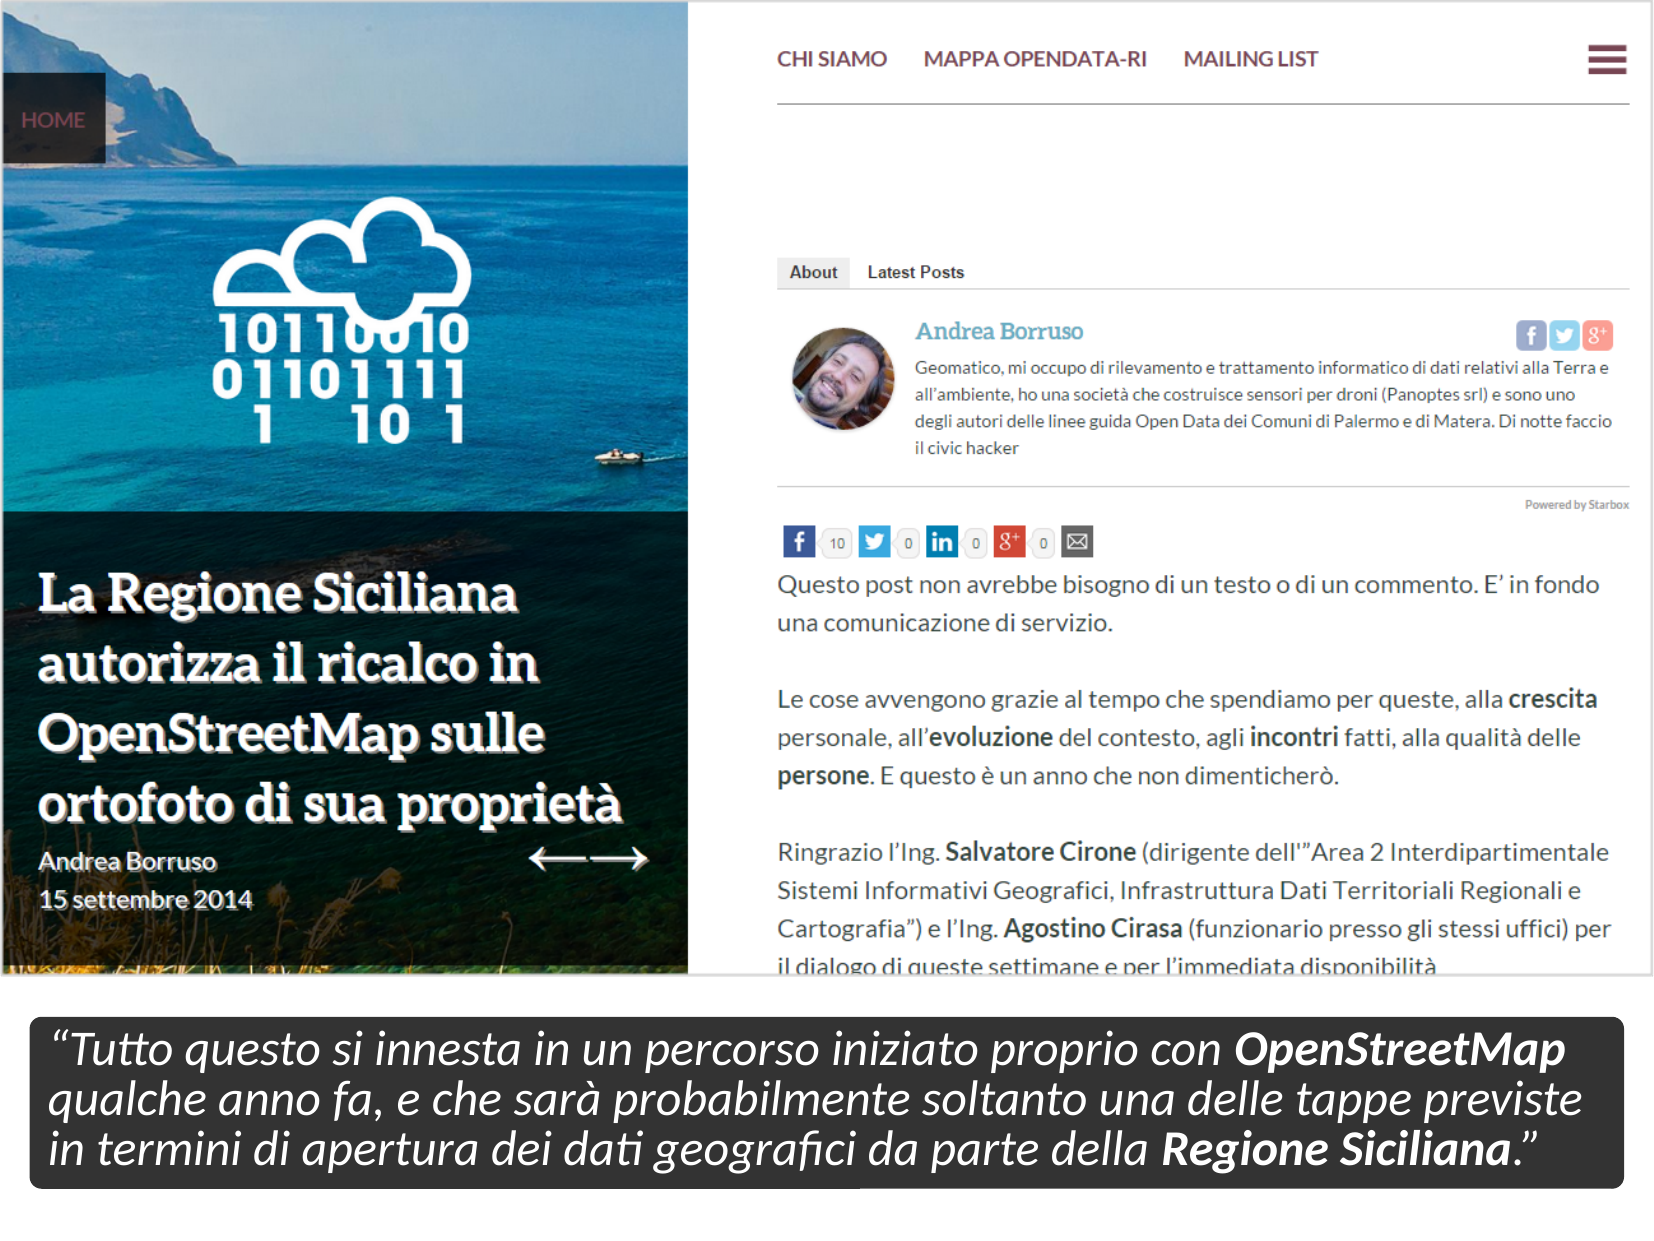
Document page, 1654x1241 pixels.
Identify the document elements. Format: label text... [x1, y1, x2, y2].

picture [0, 0, 1654, 978]
text_box “Tutto questo si innesta in un percorso iniziato proprio con OpenStreetMap qualche anno fa, e che sarà probabilmente soltanto una delle tappe previste in termini di apertura dei dati geografici da parte della Regione Siciliana.” [29, 1016, 1625, 1189]
